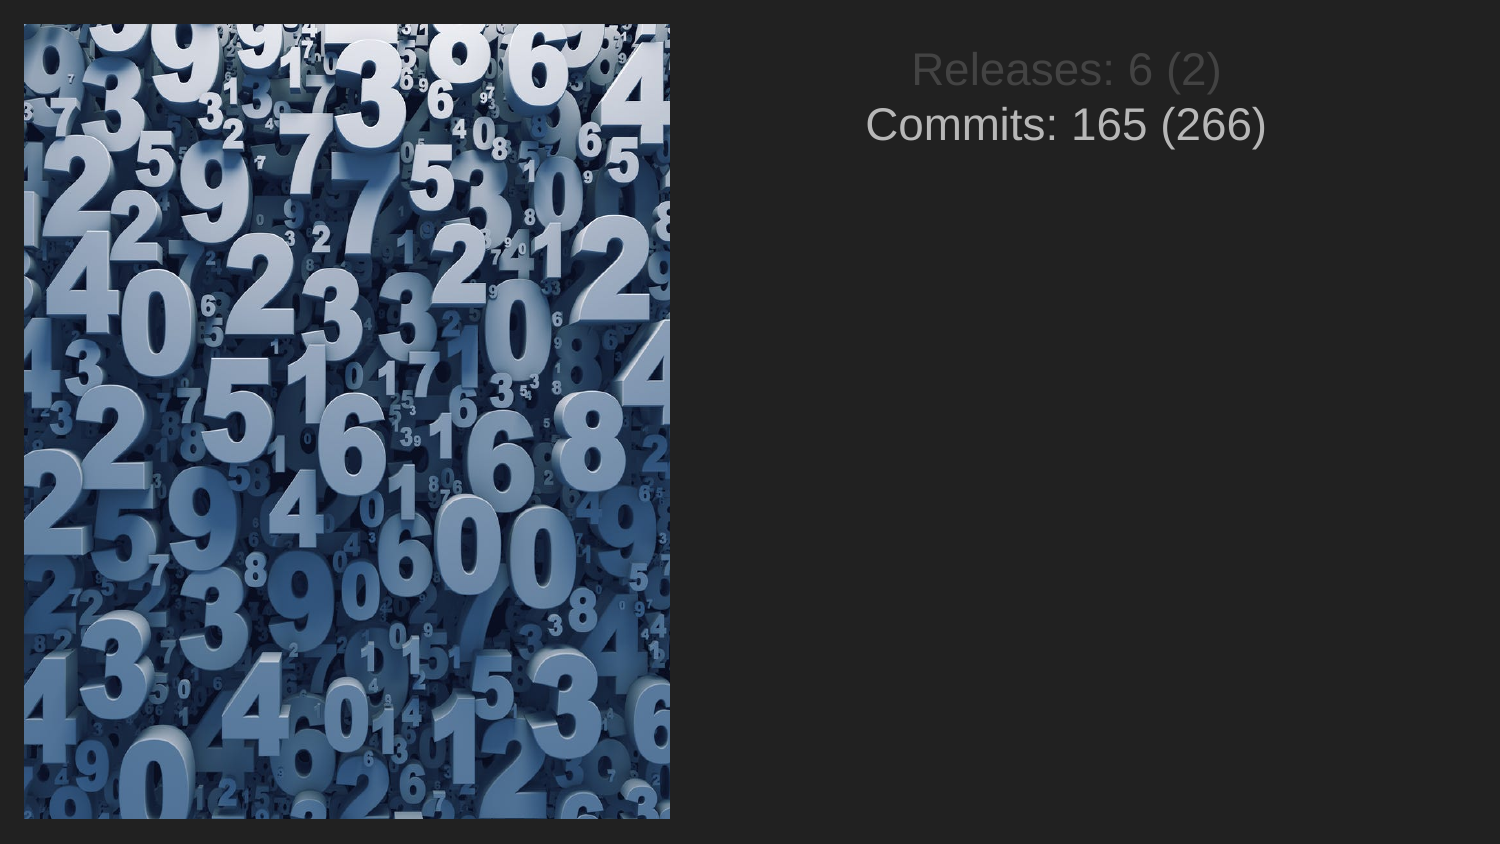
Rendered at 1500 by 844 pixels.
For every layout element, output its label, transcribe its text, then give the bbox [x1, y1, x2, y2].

text_box Releases: 6 (2) Commits: 165 (266) [670, 24, 1464, 819]
picture [24, 24, 670, 819]
